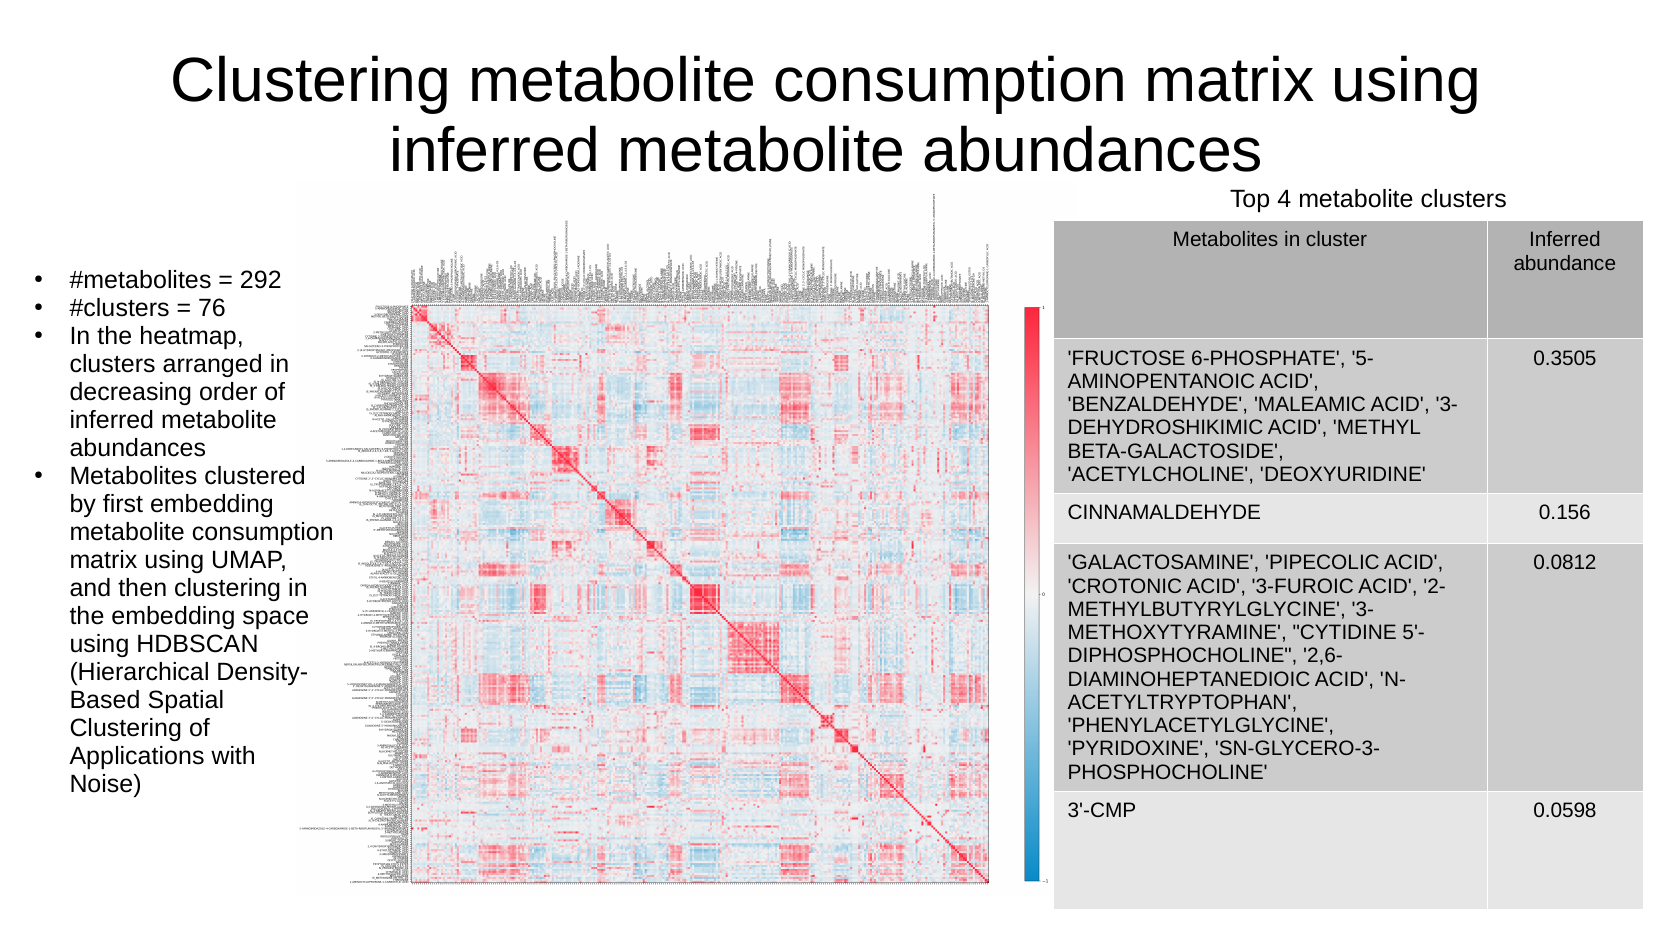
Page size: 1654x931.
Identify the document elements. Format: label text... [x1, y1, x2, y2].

table_header Metabolites in cluster [1054, 221, 1487, 338]
table_cell 3'-CMP [1054, 792, 1487, 909]
table_cell 0.0598 [1488, 792, 1643, 909]
picture [295, 182, 1077, 897]
table_cell 0.0812 [1488, 544, 1643, 791]
table_cell CINNAMALDEHYDE [1054, 494, 1487, 543]
table_cell 'GALACTOSAMINE', 'PIPECOLIC ACID', 'CROTONIC ACID', '3-FUROIC ACID', '2-METHYLBUTYRYLGLYCINE', '3-METHOXYTYRAMINE', "CYTIDINE 5'-DIPHOSPHOCHOLINE", '2,6-DIAMINOHEPTANEDIOIC ACID', 'N-ACETYLTRYPTOPHAN', 'PHENYLACETYLGLYCINE', 'PYRIDOXINE', 'SN-GLYCERO-3-PHOSPHOCHOLINE' [1054, 544, 1487, 791]
title Clustering metabolite consumption matrix using inferred metabolite abundances [82, 37, 1571, 193]
table_cell 0.156 [1488, 494, 1643, 543]
table_cell 0.3505 [1488, 339, 1643, 493]
text_box Top 4 metabolite clusters [1158, 177, 1579, 221]
table_header Inferred abundance [1488, 221, 1643, 338]
table_cell 'FRUCTOSE 6-PHOSPHATE', '5-AMINOPENTANOIC ACID', 'BENZALDEHYDE', 'MALEAMIC ACID', '3-DEHYDROSHIKIMIC ACID', 'METHYL BETA-GALACTOSIDE', 'ACETYLCHOLINE', 'DEOXYURIDINE' [1054, 339, 1487, 493]
text_box #metabolites = 292 #clusters = 76 In the heatmap, clusters arranged in decreasing order of inferred metabolite abundances Metabolites clustered by first embedding metabolite consumption matrix using UMAP, and then clustering in the embedding space using HDBSCAN (Hierarchical Density-Based Spatial Clustering of Applications with Noise) [19, 258, 350, 805]
